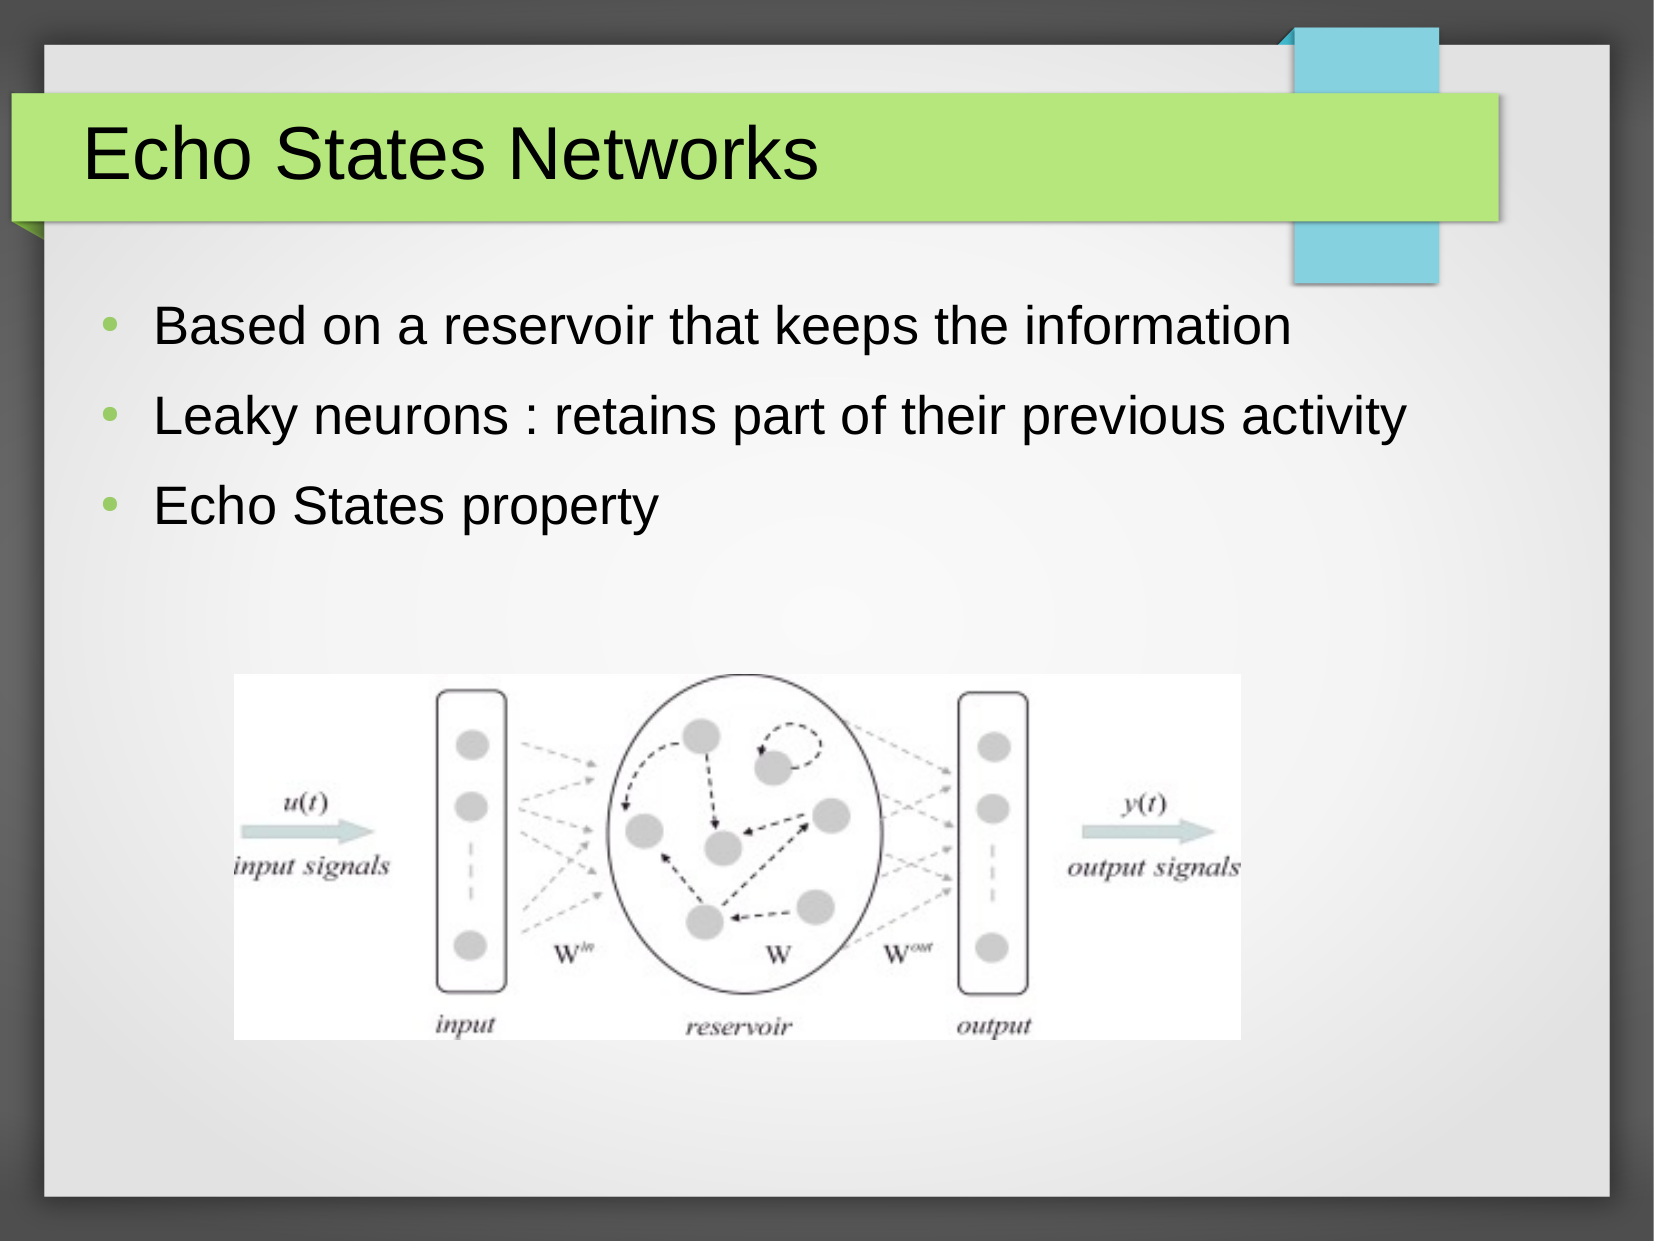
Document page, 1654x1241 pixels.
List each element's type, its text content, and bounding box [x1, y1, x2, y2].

picture [0, 0, 1654, 1241]
title Echo States Networks [82, 94, 1264, 213]
list Based on a reservoir that keeps the information Leaky neurons : retains part of their previous activity Echo States property [82, 295, 1571, 1015]
